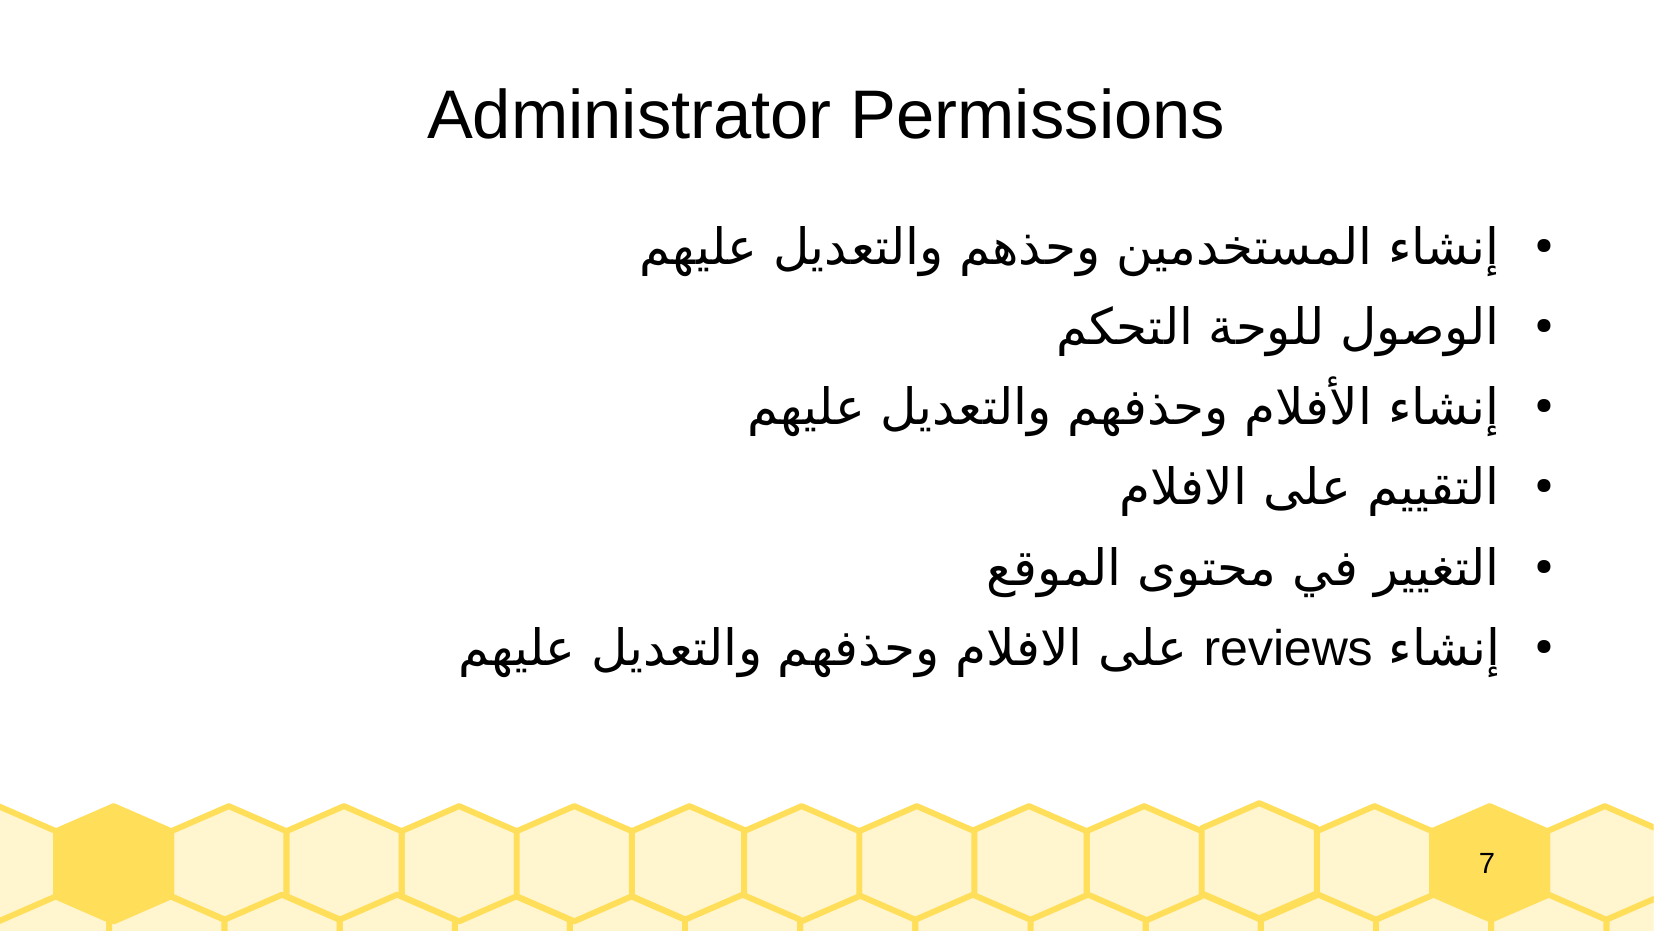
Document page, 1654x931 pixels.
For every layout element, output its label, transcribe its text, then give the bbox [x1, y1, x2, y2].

title Administrator Permissions [82, 37, 1571, 193]
list إنشاء المستخدمين وحذهم والتعديل عليهم الوصول للوحة التحكم إنشاء الأفلام وحذفهم والتعديل عليهم التقييم على الافلام التغيير في محتوى الموقع إنشاء reviews على الافلام وحذفهم والتعديل عليهم [82, 217, 1571, 758]
